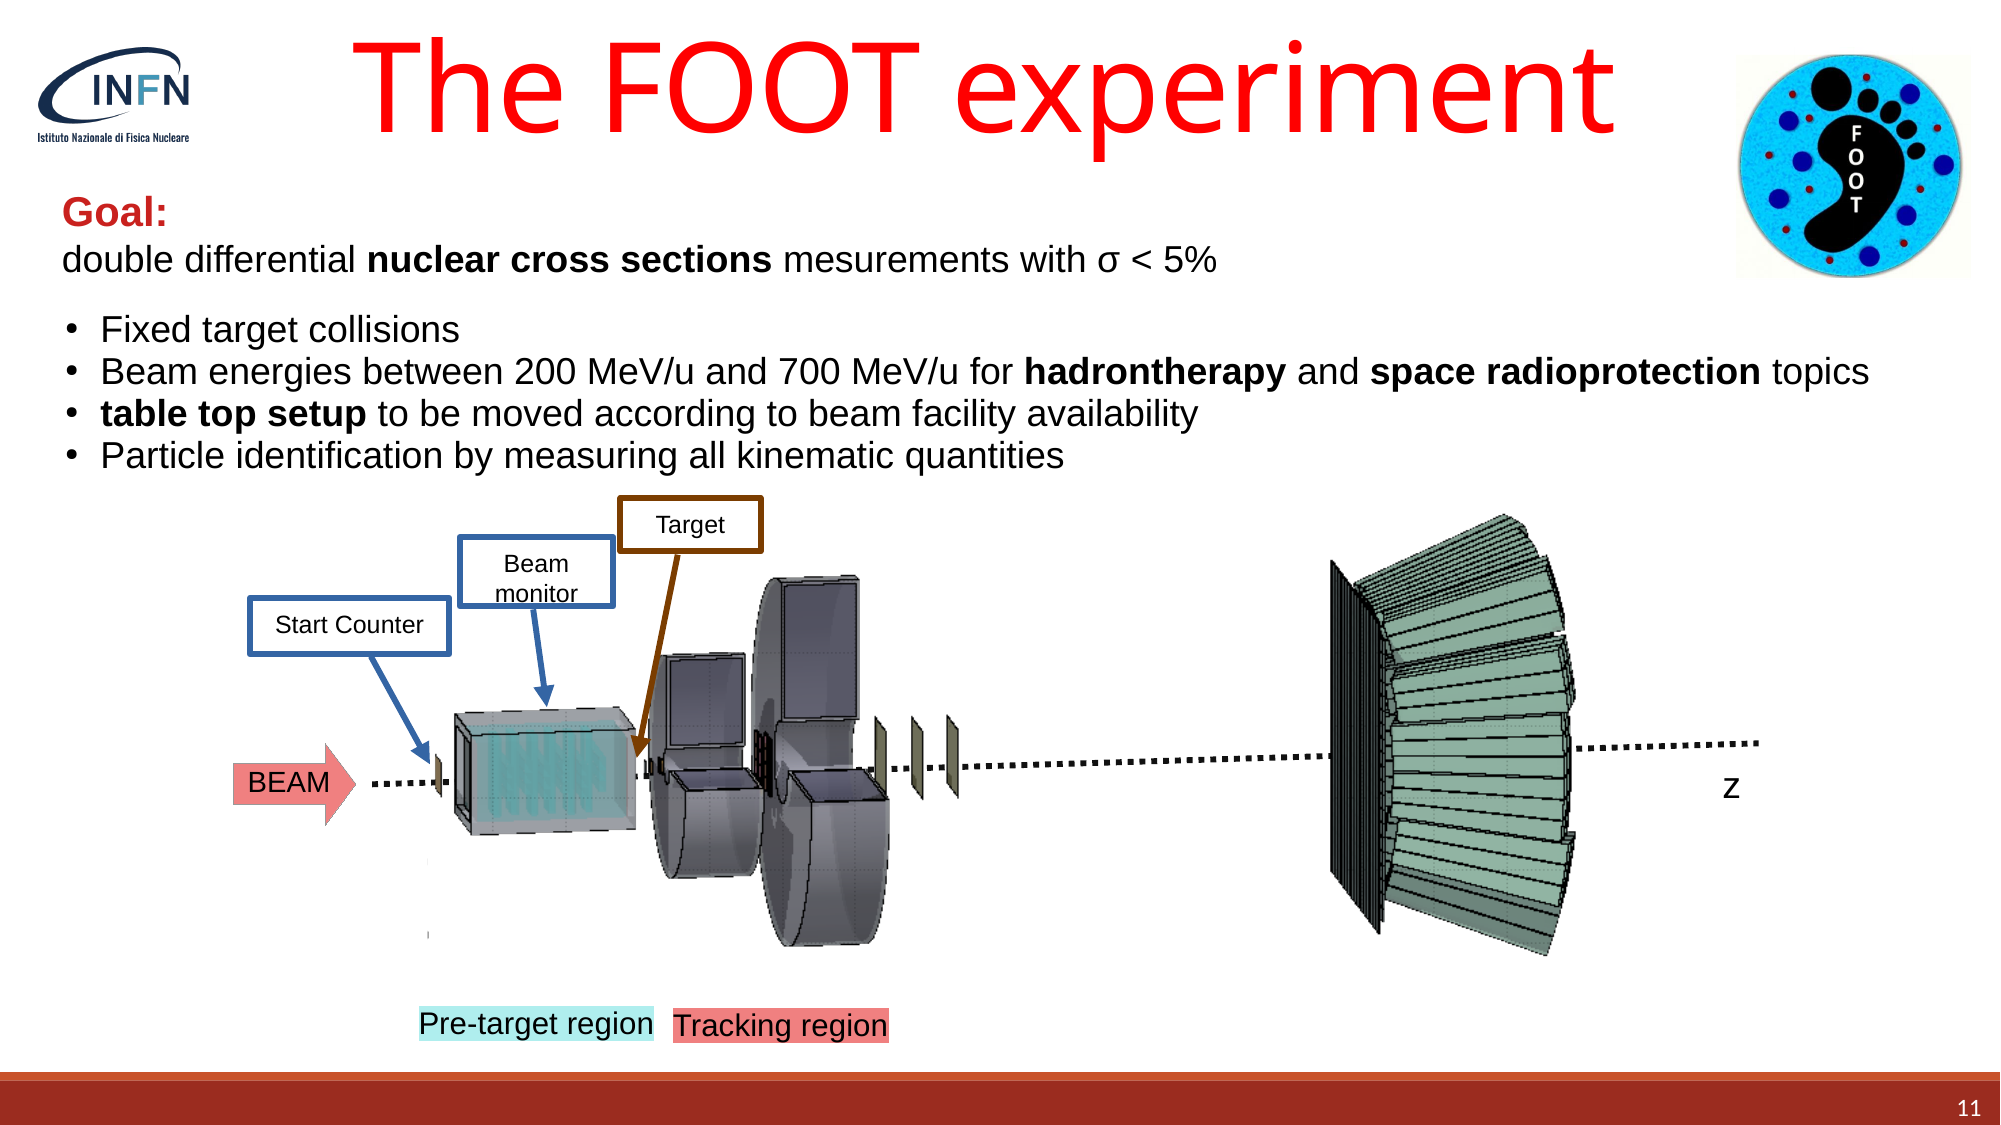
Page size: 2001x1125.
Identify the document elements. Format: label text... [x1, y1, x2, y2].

text_box Goal: double differential nuclear cross sections mesurements with σ < 5% [47, 177, 1903, 654]
text_box Beam monitor [459, 537, 614, 607]
text_box Start Counter [249, 597, 450, 655]
text_box Tracking region [658, 997, 945, 1055]
text_box Target [620, 498, 761, 552]
text_box [325, 743, 335, 755]
text_box z [1707, 753, 1801, 803]
text_box <numero> [1949, 1095, 1988, 1122]
text_box [351, 777, 356, 791]
text_box BEAM [233, 755, 351, 806]
picture [427, 507, 1603, 969]
text_box The FOOT experiment [295, 4, 1673, 177]
text_box [0, 1072, 2000, 1125]
picture [38, 47, 189, 142]
text_box Fixed target collisions Beam energies between 200 MeV/u and 700 MeV/u for hadrontherapy and space radioprotection topics table top setup to be moved according to beam facility availability Particle identification by measuring all kinematic quantities [50, 301, 1949, 485]
text_box [325, 806, 340, 826]
text_box Pre-target region [403, 996, 715, 1059]
picture [1736, 47, 1971, 280]
